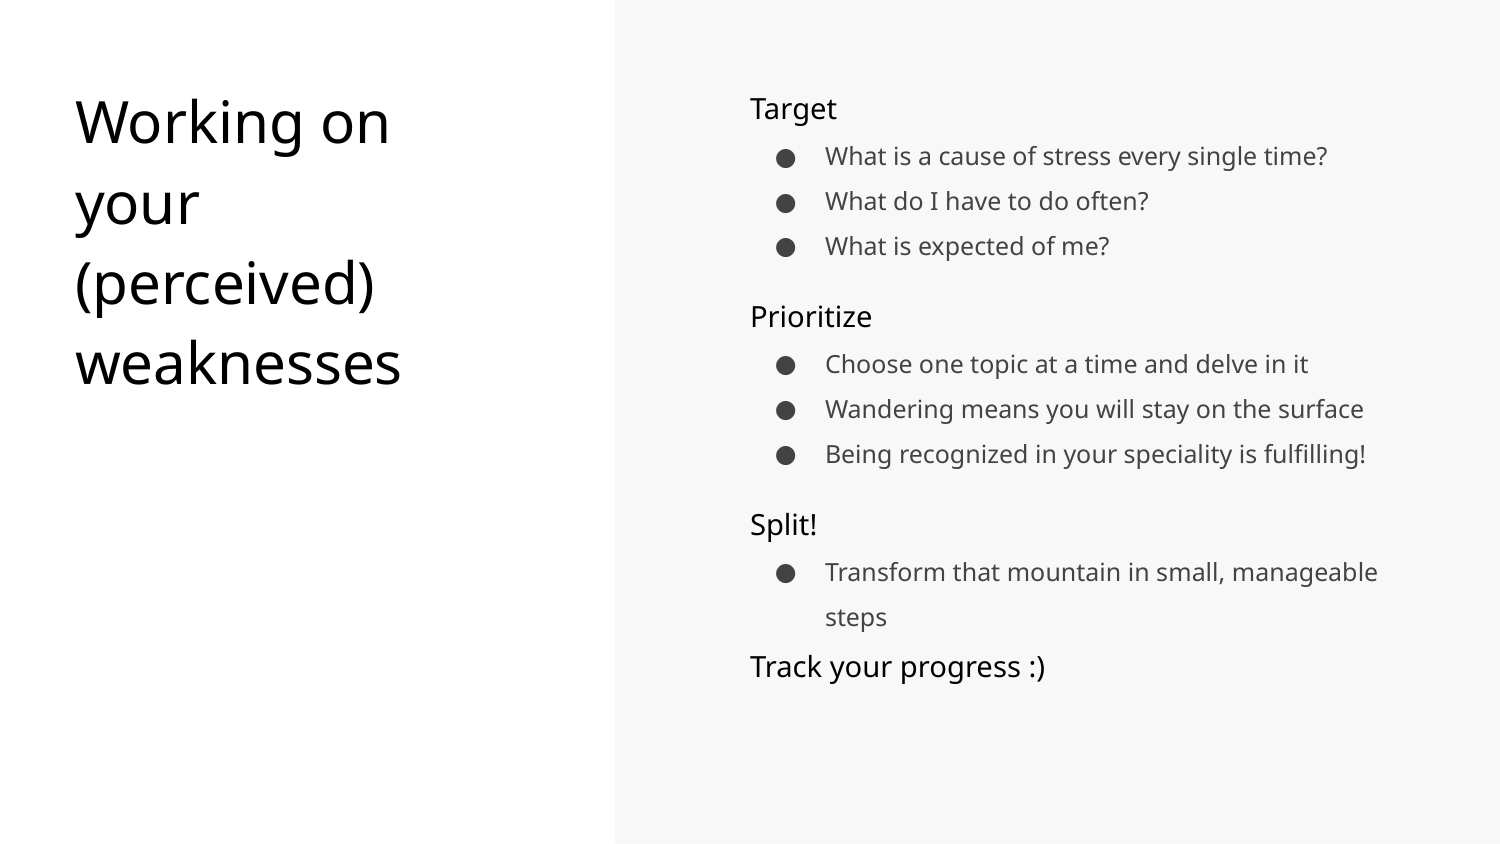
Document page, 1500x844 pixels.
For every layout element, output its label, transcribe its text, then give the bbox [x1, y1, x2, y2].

text_box Target What is a cause of stress every single time? What do I have to do often? What is expected of me? Prioritize Choose one topic at a time and delve in it Wandering means you will stay on the surface Being recognized in your speciality is fulfilling! Split! Transform that mountain in small, manageable steps Track your progress :) [749, 73, 1429, 771]
text_box [614, 0, 1500, 844]
text_box Working on your (perceived) weaknesses [74, 75, 504, 401]
